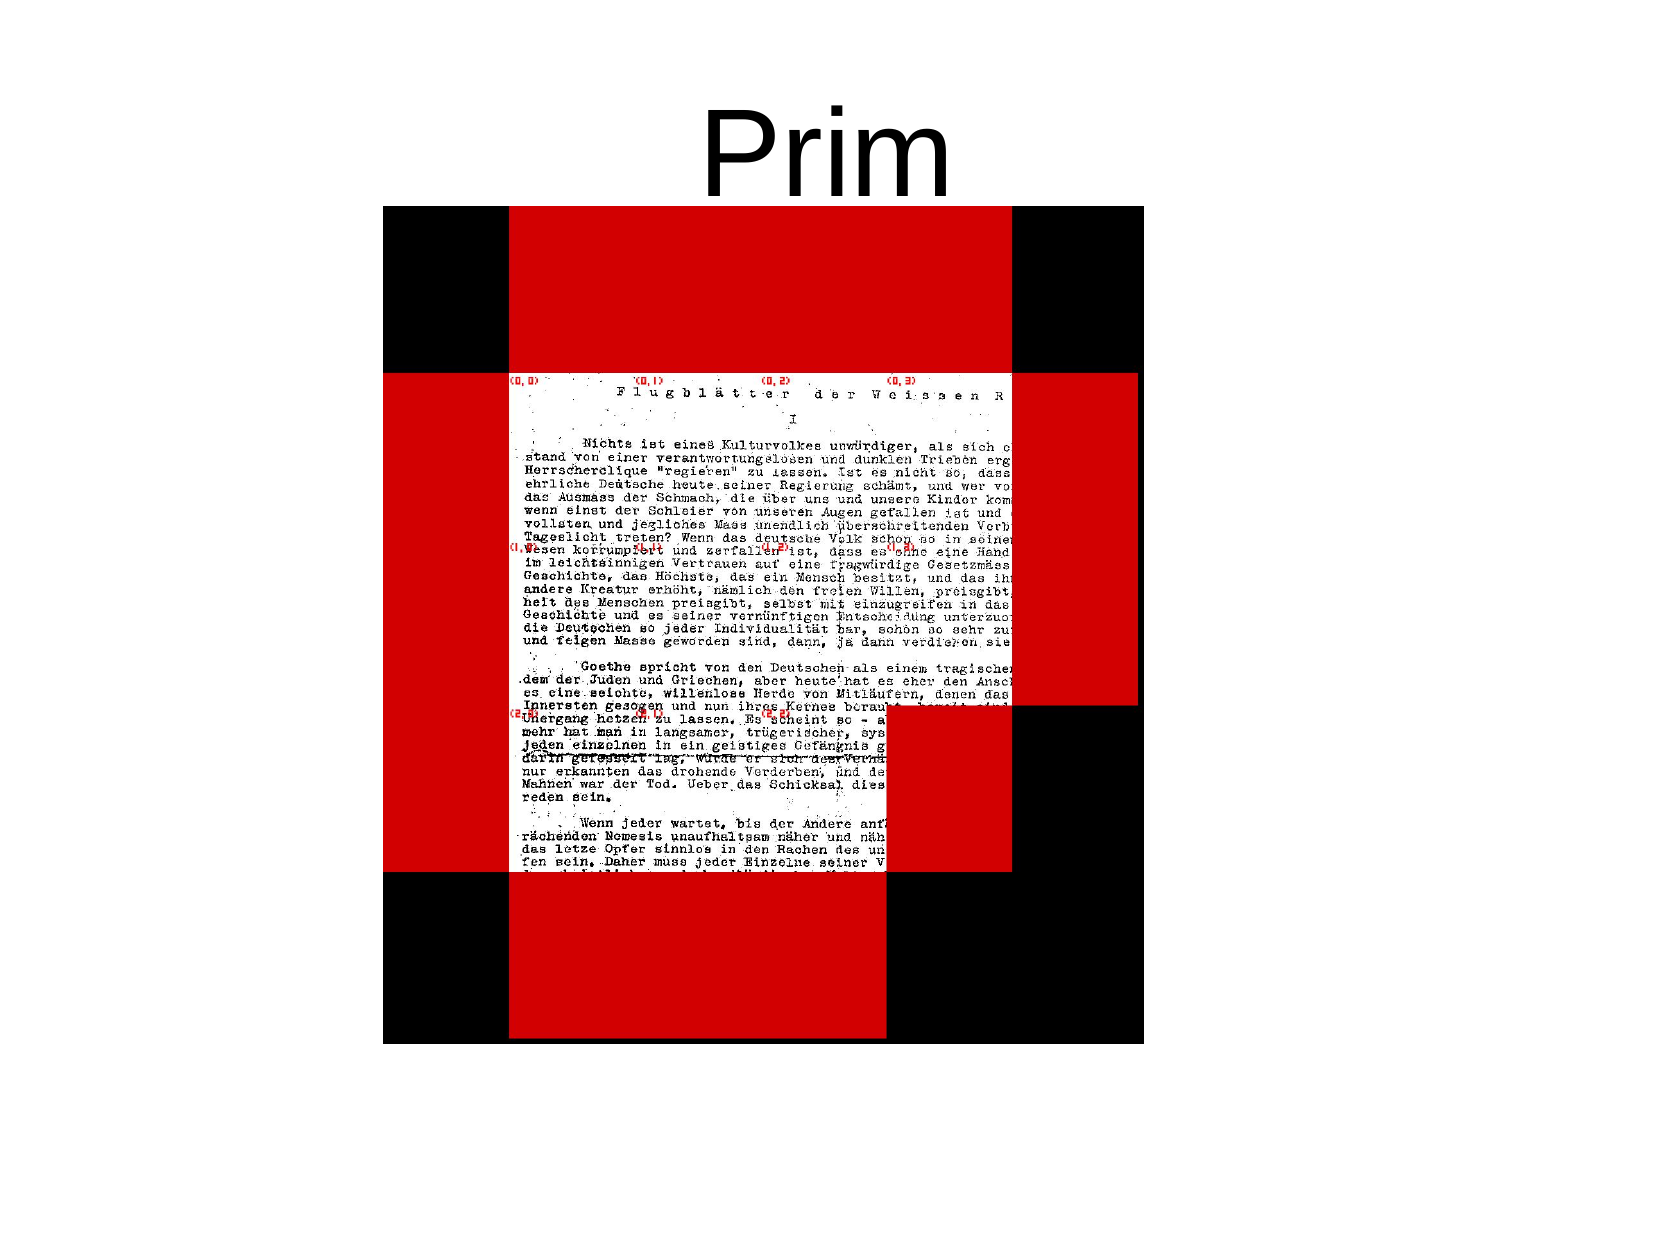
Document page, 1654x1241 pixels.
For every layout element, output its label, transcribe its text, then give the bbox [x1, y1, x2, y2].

title Prim [82, 49, 1571, 257]
picture [383, 206, 1144, 1044]
